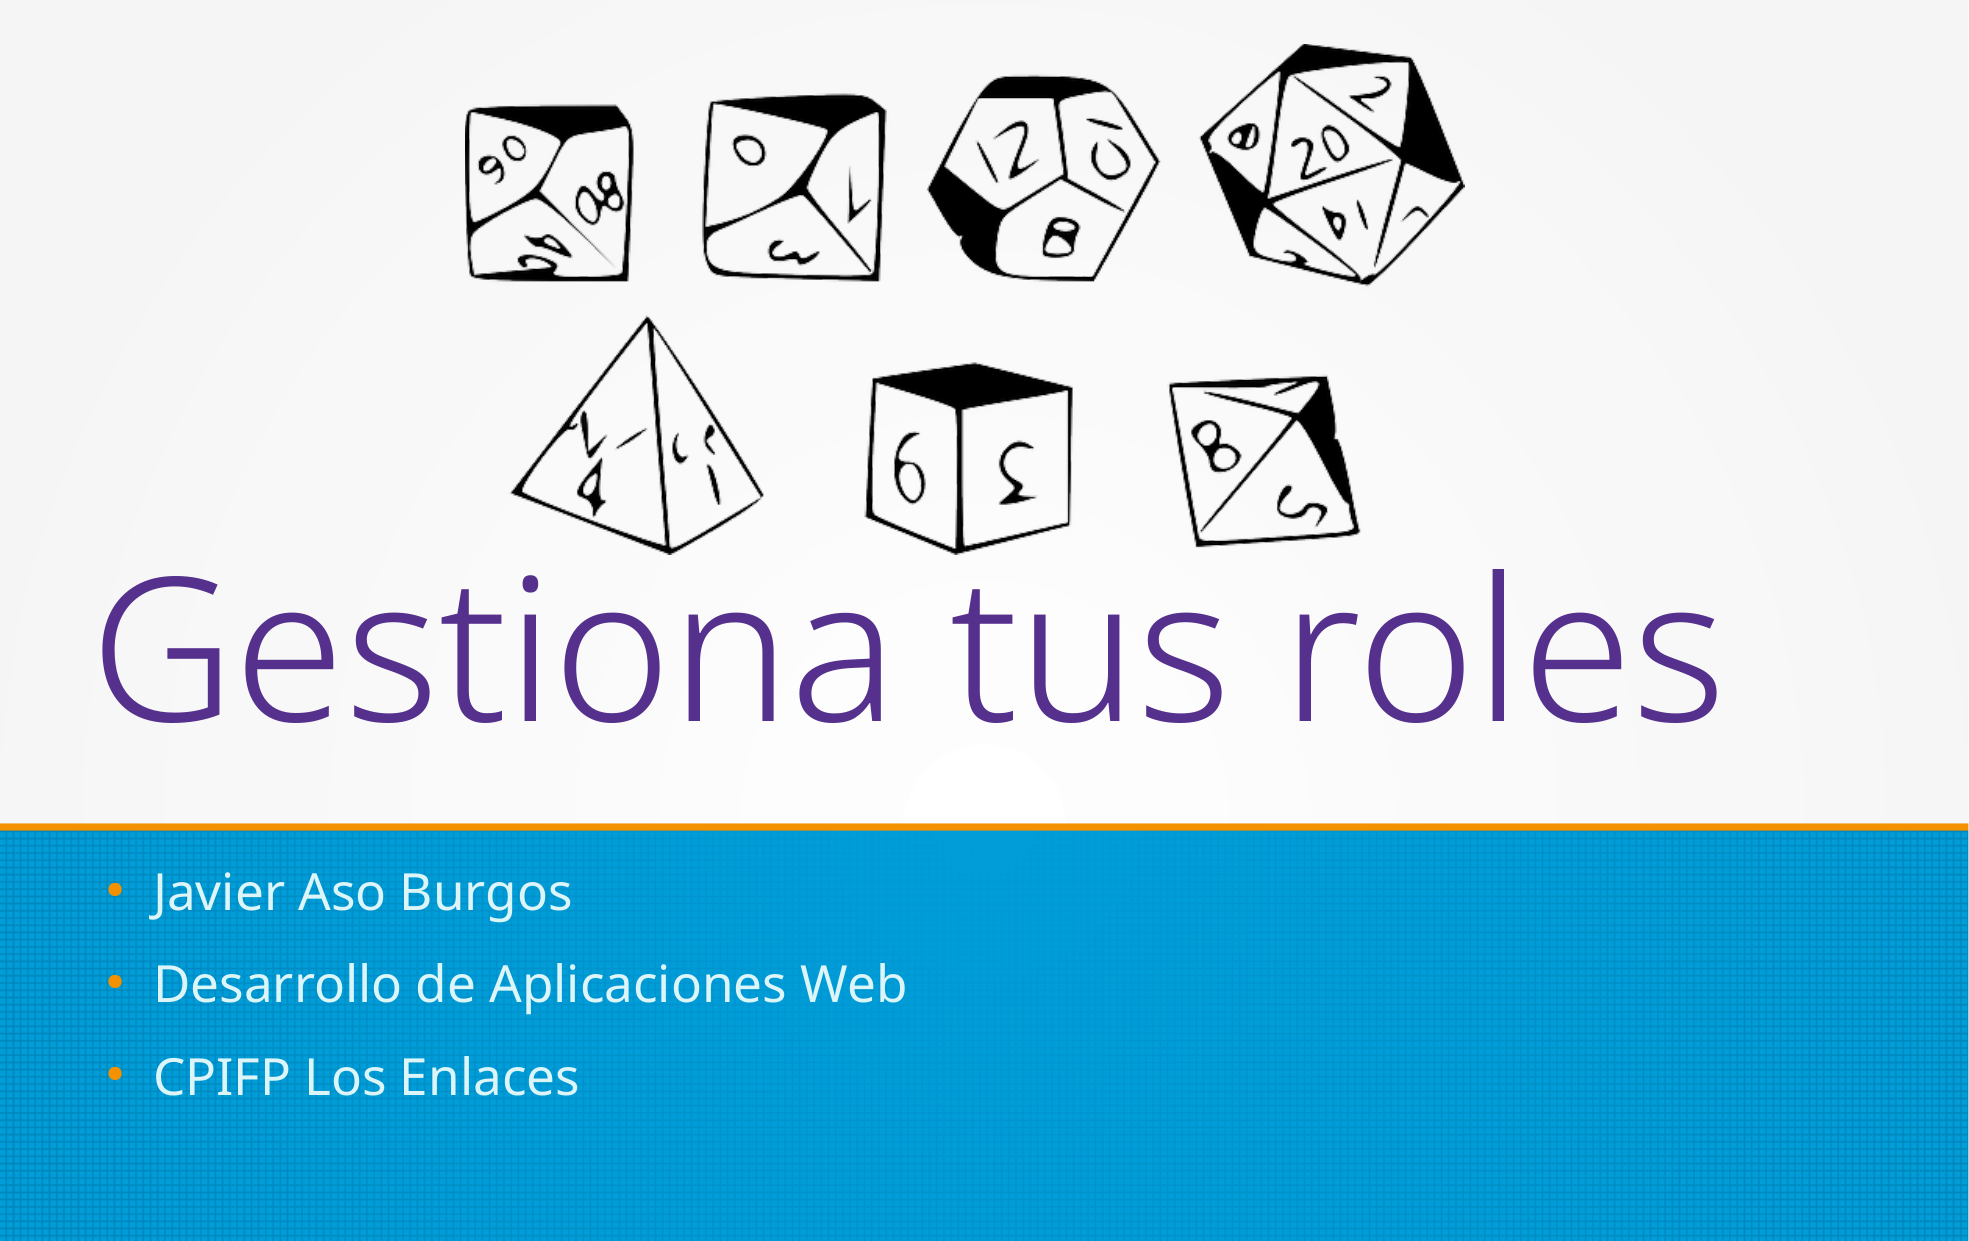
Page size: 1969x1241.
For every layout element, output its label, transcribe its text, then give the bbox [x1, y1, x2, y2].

picture [0, 0, 1969, 830]
list Javier Aso Burgos Desarrollo de Aplicaciones Web CPIFP Los Enlaces [90, 855, 1861, 1111]
title Gestiona tus roles [90, 49, 1862, 781]
